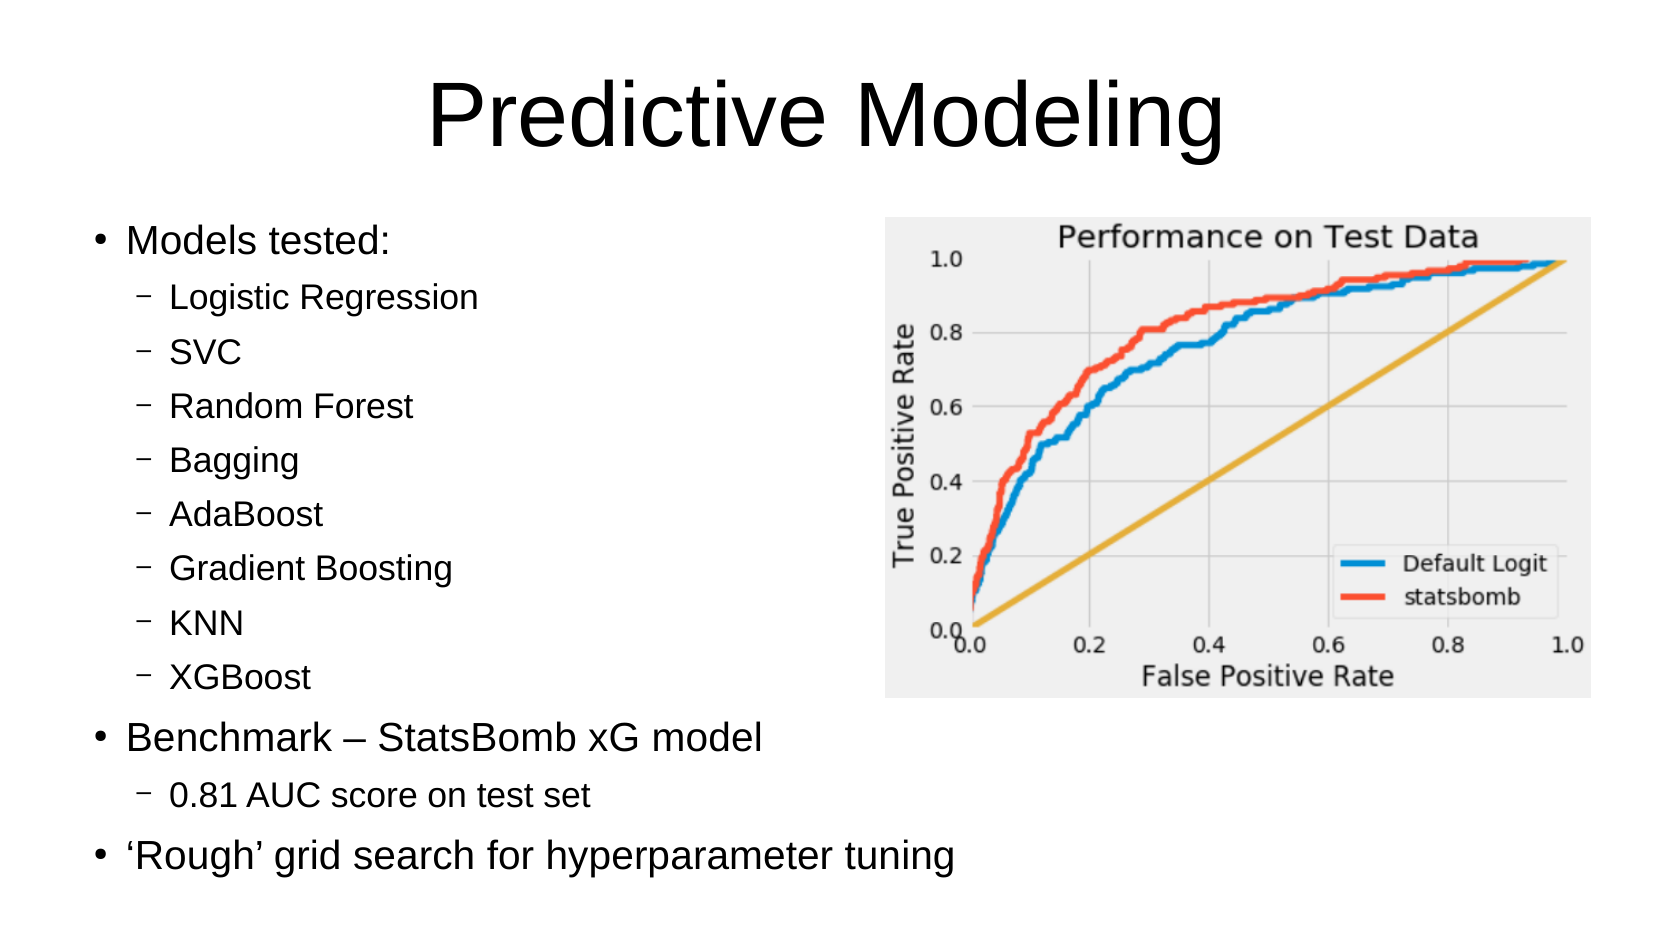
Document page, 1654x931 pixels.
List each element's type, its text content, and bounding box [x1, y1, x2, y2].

list Models tested: Logistic Regression SVC Random Forest Bagging AdaBoost Gradient Boosting KNN XGBoost Benchmark – StatsBomb xG model 0.81 AUC score on test set ‘Rough’ grid search for hyperparameter tuning [82, 217, 1546, 886]
picture [885, 217, 1591, 698]
title Predictive Modeling [82, 37, 1571, 193]
